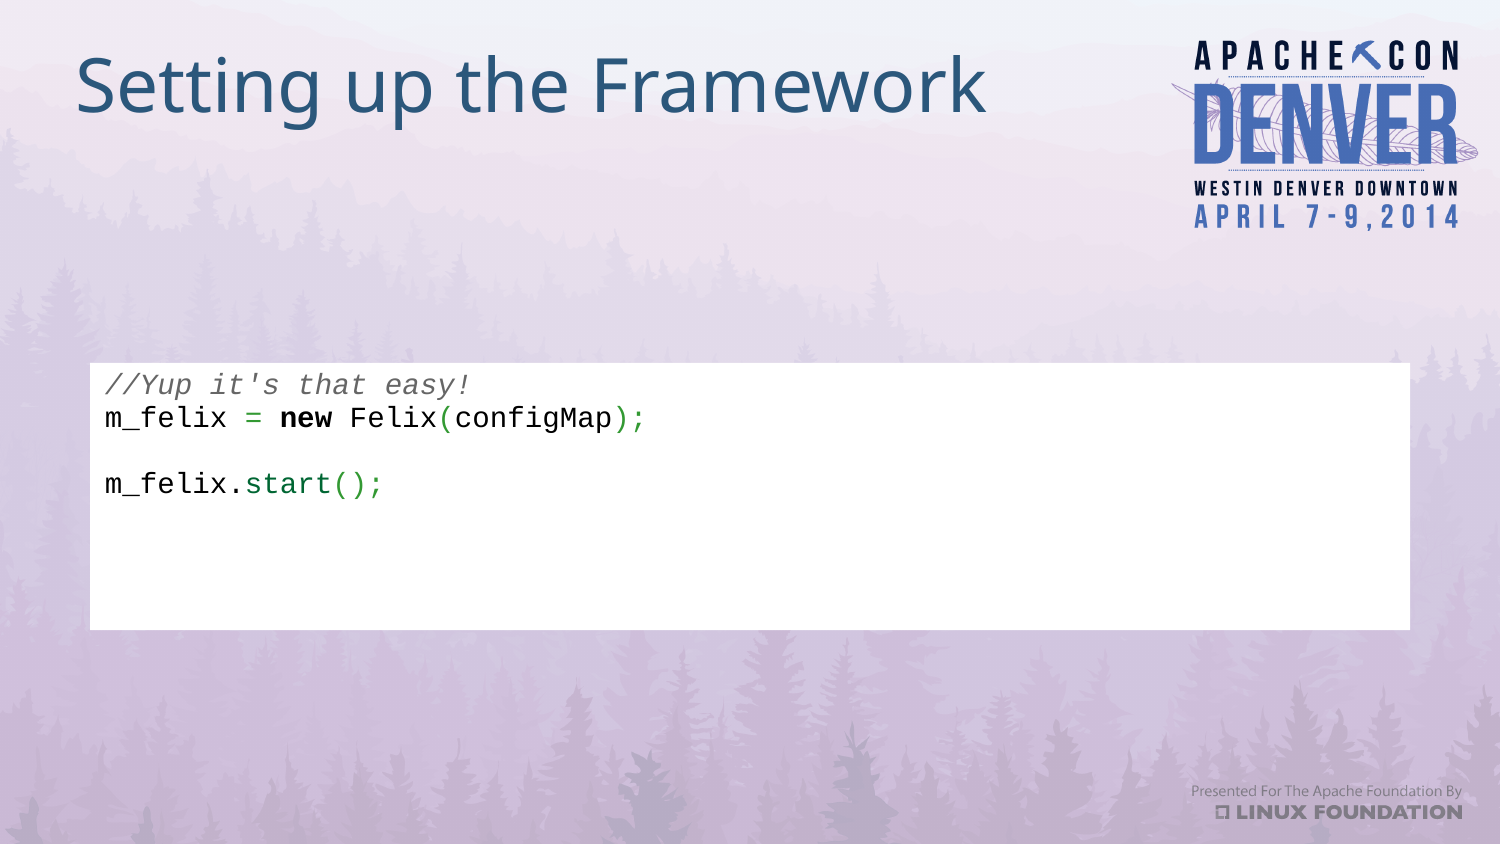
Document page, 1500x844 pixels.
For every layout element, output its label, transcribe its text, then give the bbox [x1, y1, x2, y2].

picture [0, 0, 1500, 844]
list [75, 197, 1425, 755]
text_box //Yup it's that easy! m_felix = new Felix(configMap); m_felix.start(); [90, 362, 1411, 631]
text_box Setting up the Framework [60, 30, 1111, 130]
